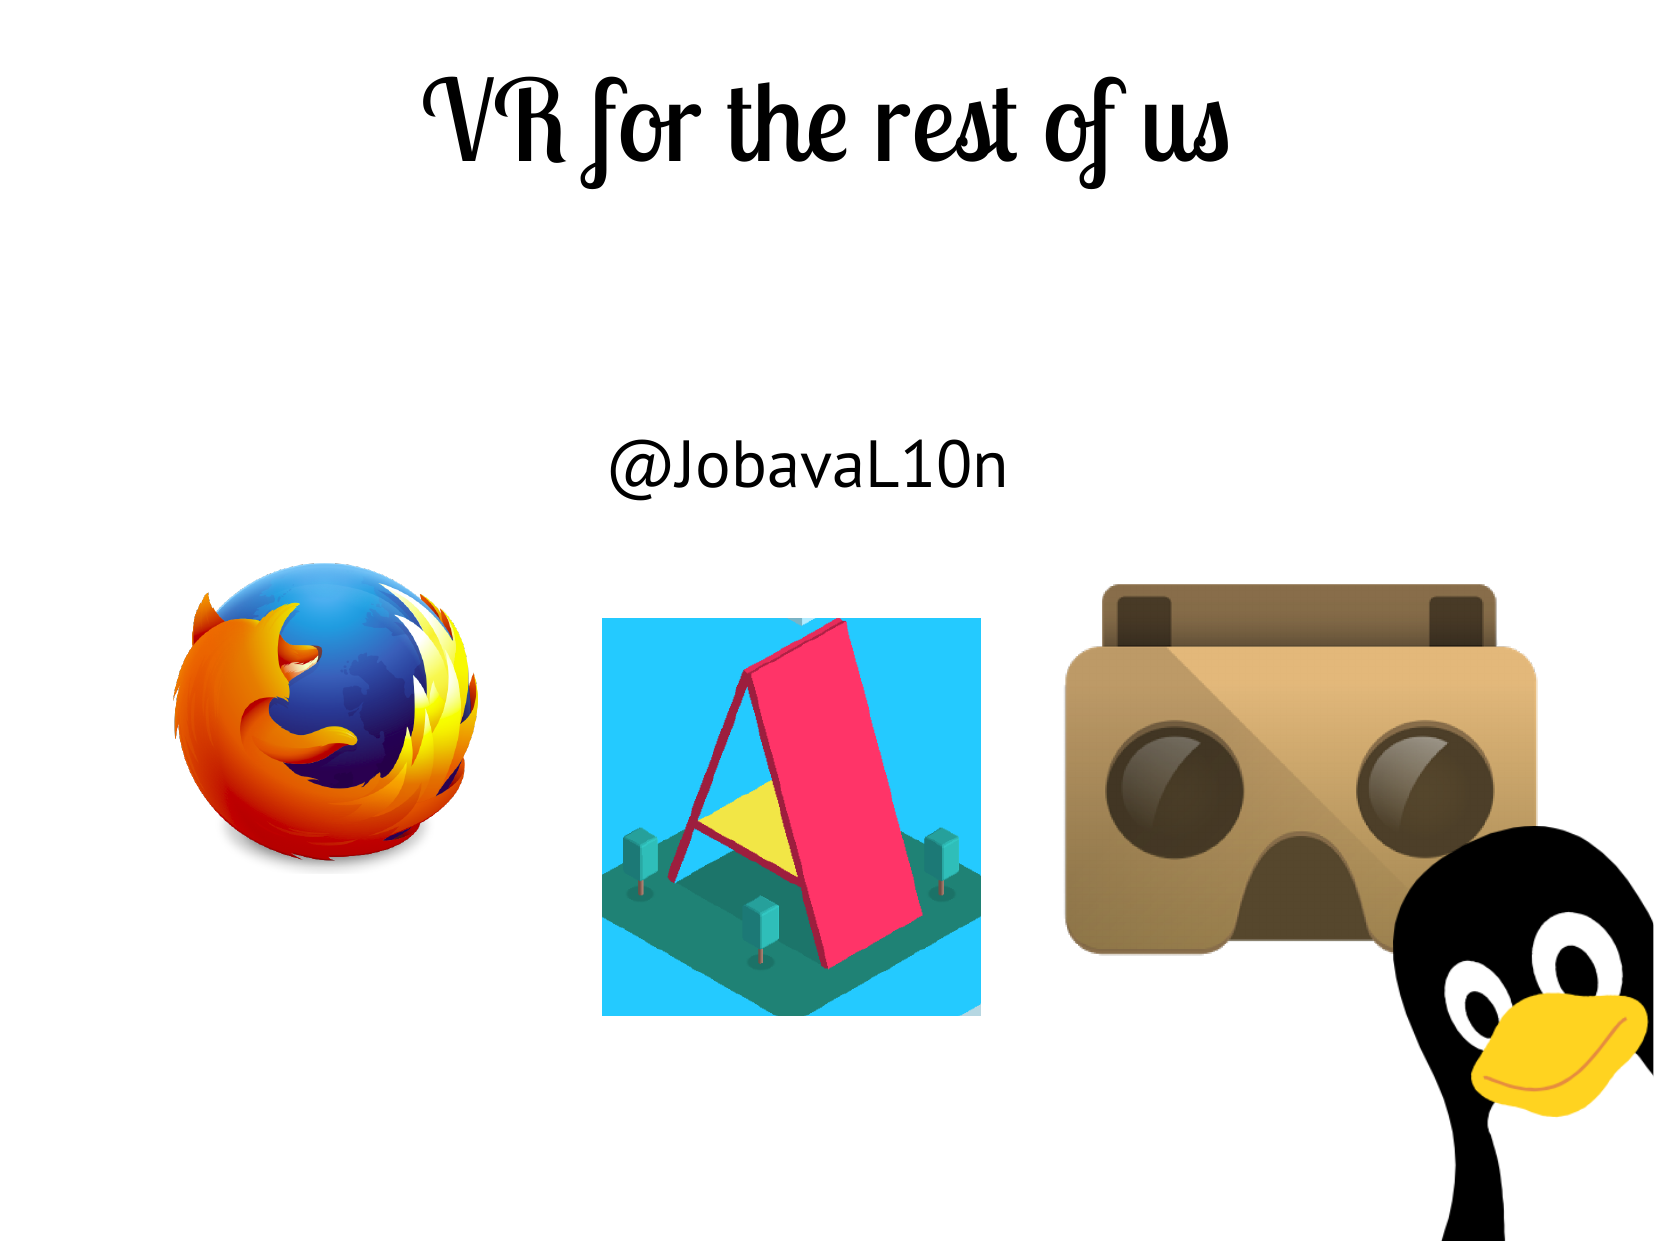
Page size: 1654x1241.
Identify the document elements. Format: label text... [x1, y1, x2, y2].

picture [602, 618, 981, 1016]
picture [1062, 584, 1654, 1241]
picture [165, 555, 485, 875]
subtitle VR for the rest of us [82, 49, 1571, 569]
text_box @JobavaL10n [590, 419, 1182, 757]
